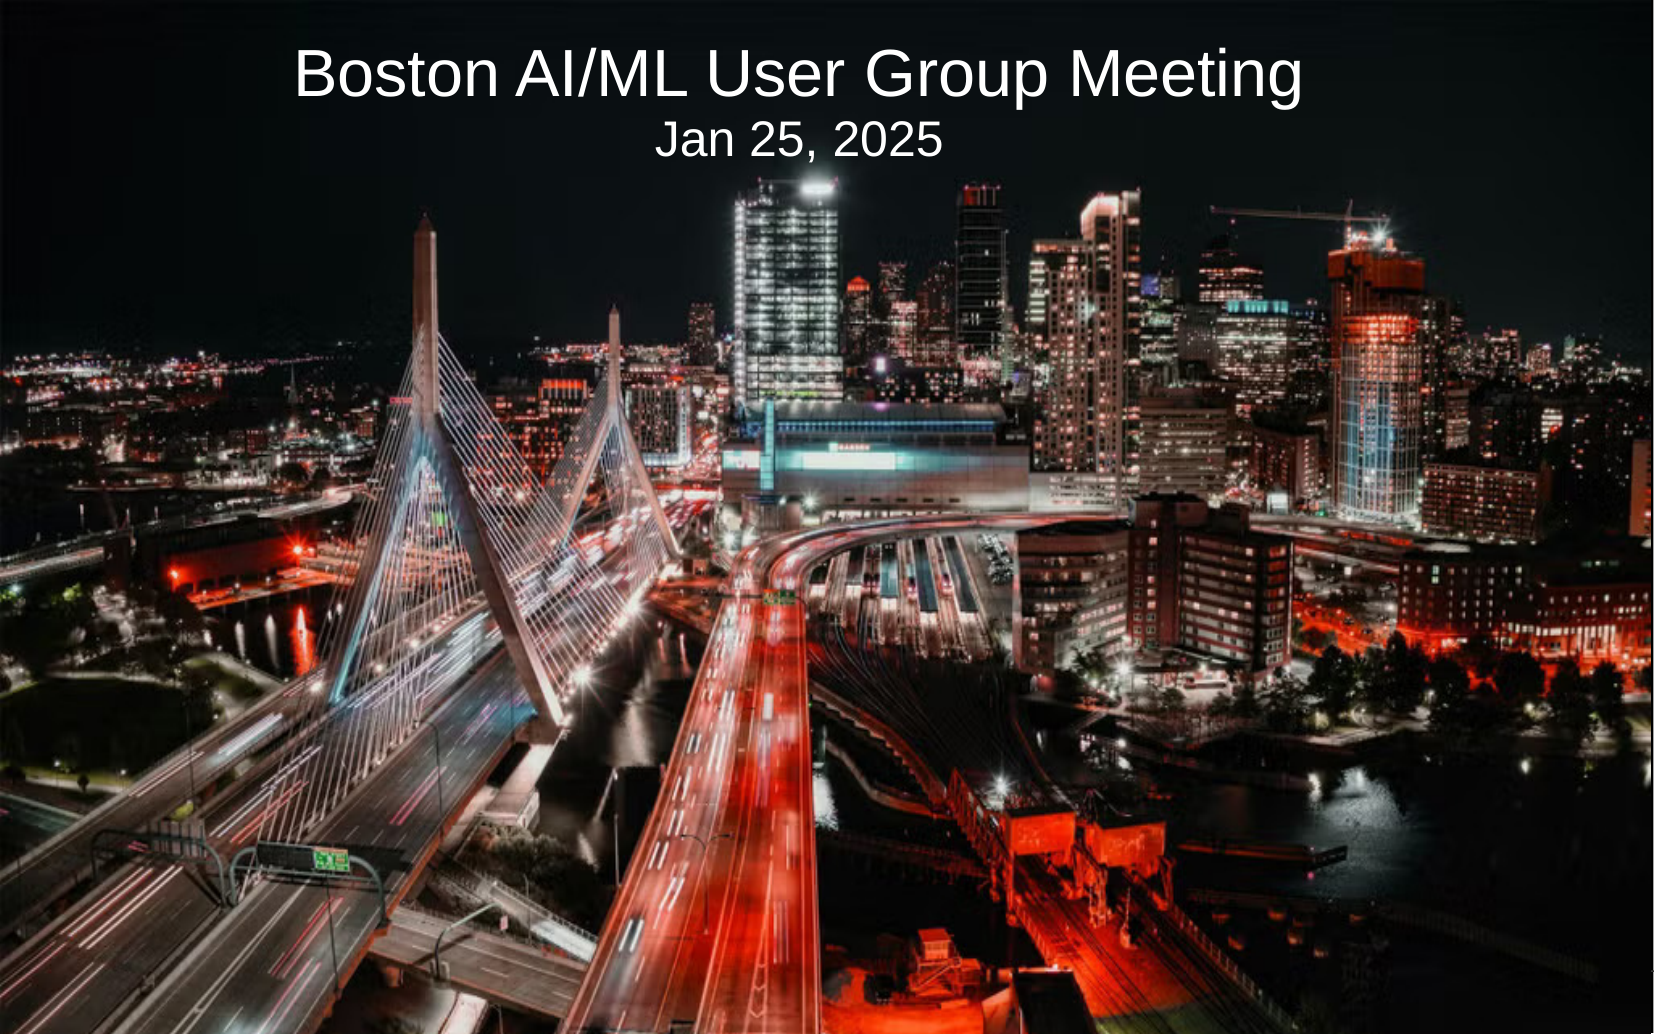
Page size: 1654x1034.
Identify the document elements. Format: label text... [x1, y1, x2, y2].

picture [0, 0, 1651, 1034]
title Boston AI/ML User Group Meeting Jan 25, 2025 [61, 36, 1538, 167]
